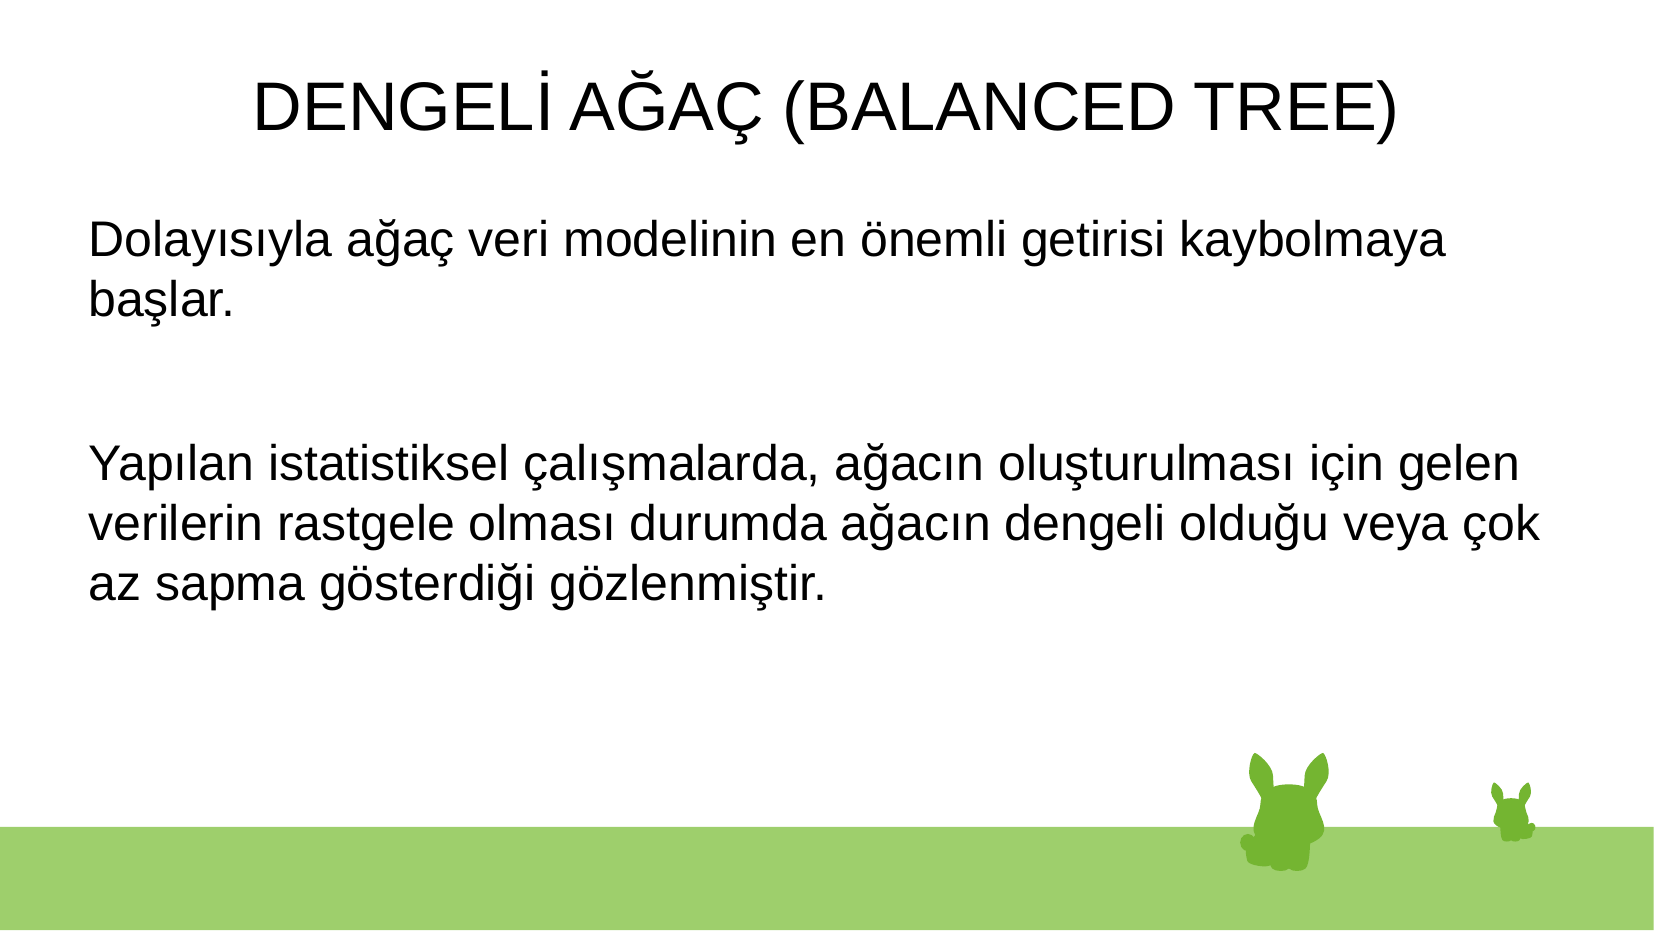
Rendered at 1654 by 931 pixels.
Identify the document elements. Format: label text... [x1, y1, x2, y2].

title DENGELİ AĞAÇ (BALANCED TREE) [88, 29, 1565, 178]
list Dolayısıyla ağaç veri modelinin en önemli getirisi kaybolmaya başlar. Yapılan istatistiksel çalışmalarda, ağacın oluşturulması için gelen verilerin rastgele olması durumda ağacın dengeli olduğu veya çok az sapma gösterdiği gözlenmiştir. [88, 206, 1565, 826]
